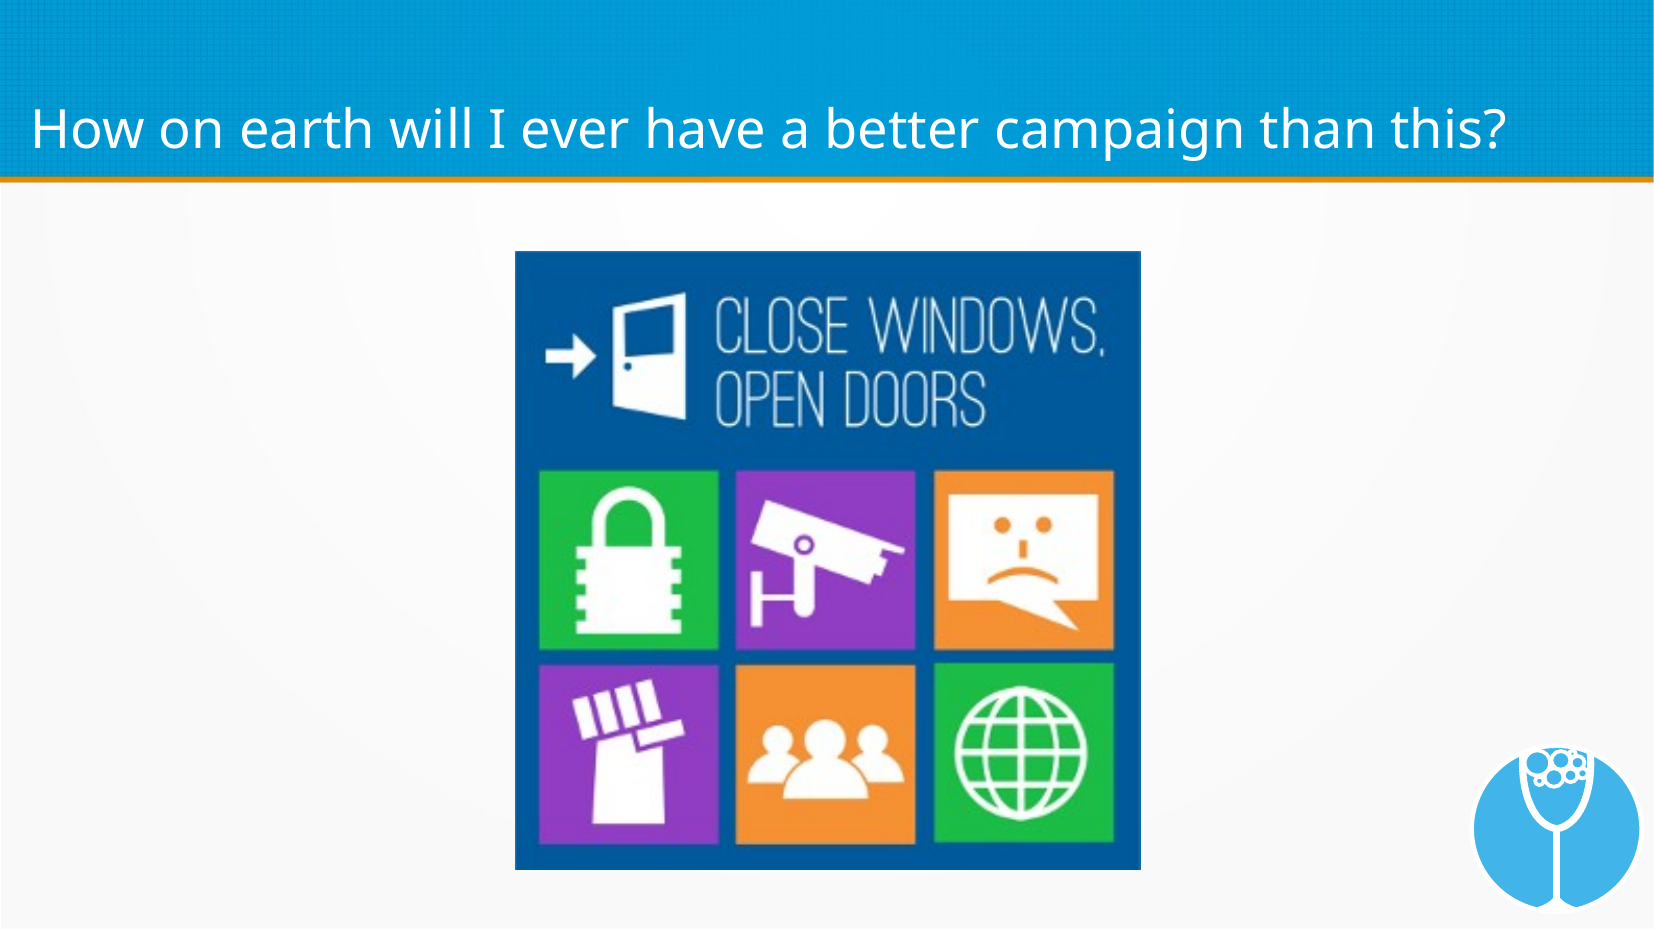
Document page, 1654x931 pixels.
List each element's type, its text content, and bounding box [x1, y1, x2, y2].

picture [0, 175, 1654, 931]
text_box How on earth will I ever have a better campaign than this? [24, 90, 1636, 166]
